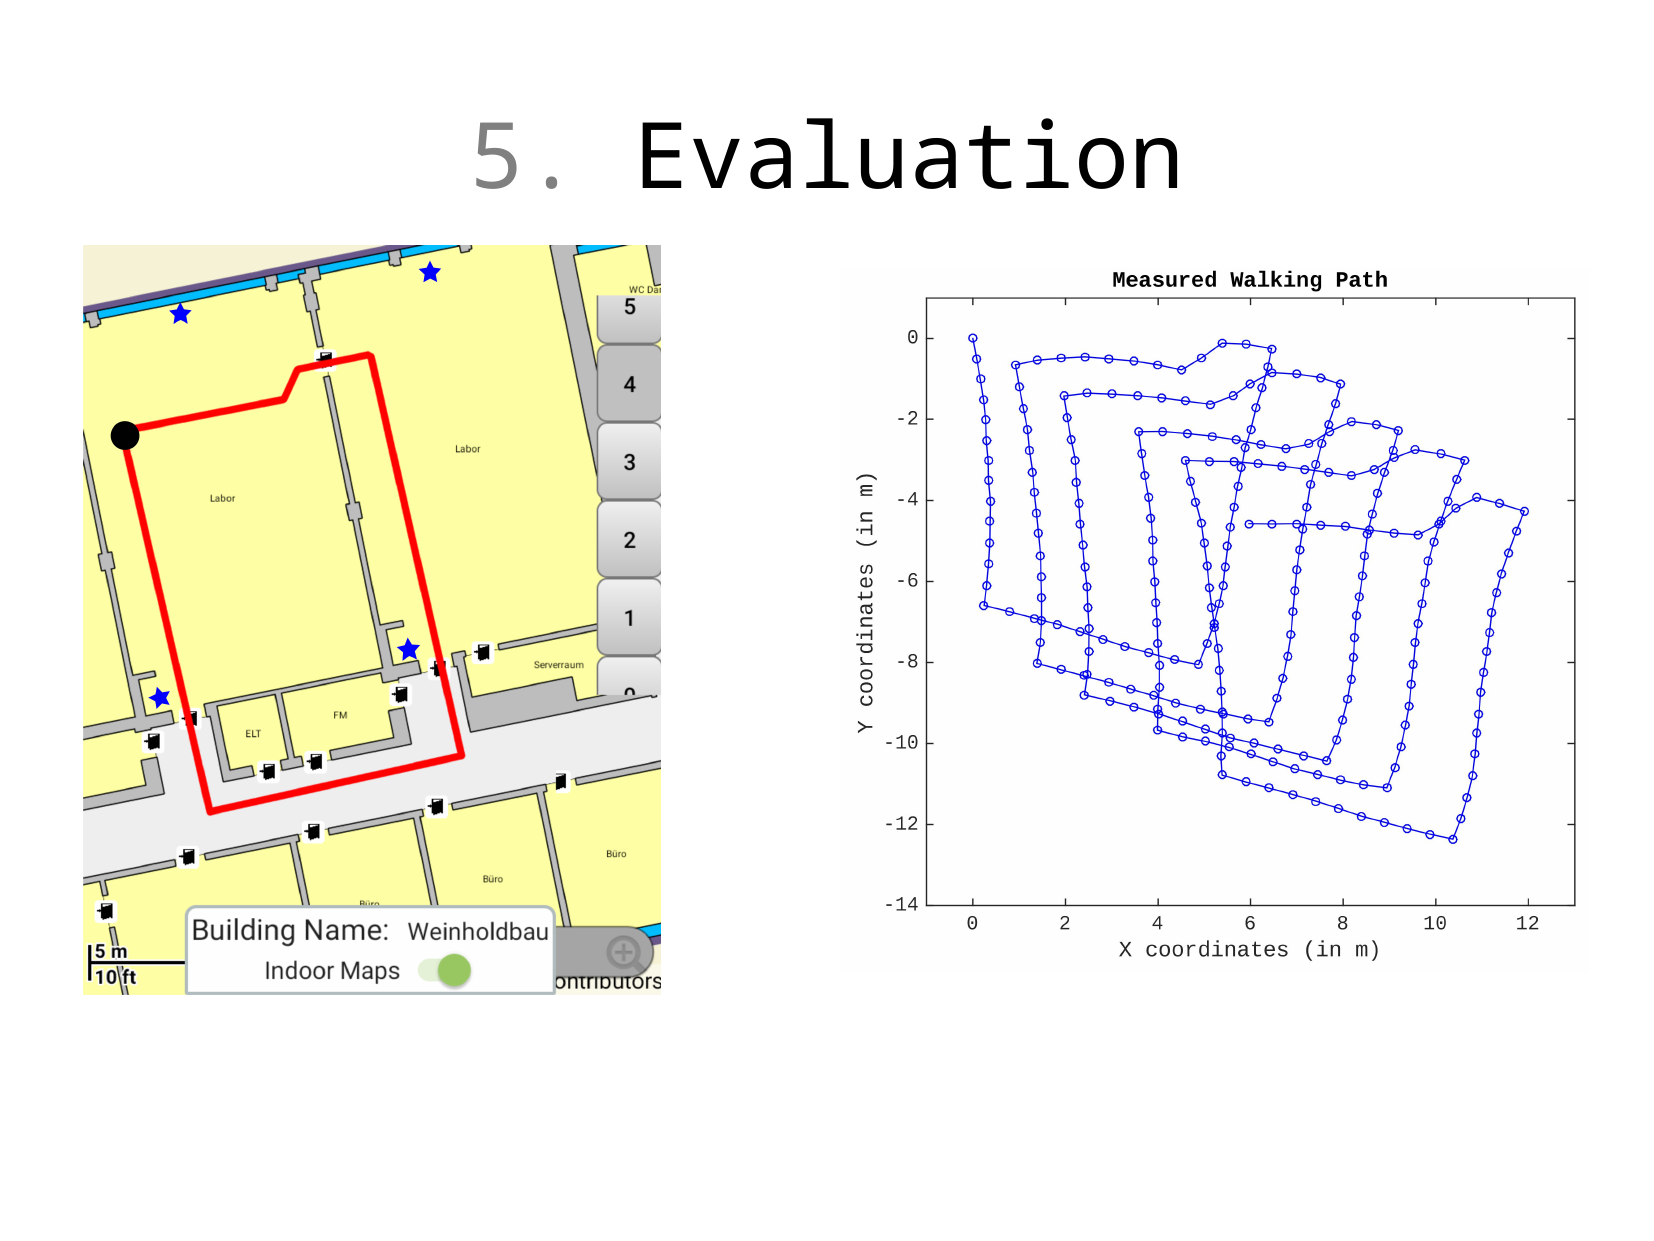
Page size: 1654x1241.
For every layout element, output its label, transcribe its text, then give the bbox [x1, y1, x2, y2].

picture [83, 245, 661, 995]
title 5. Evaluation [82, 49, 1571, 257]
picture [840, 267, 1591, 973]
